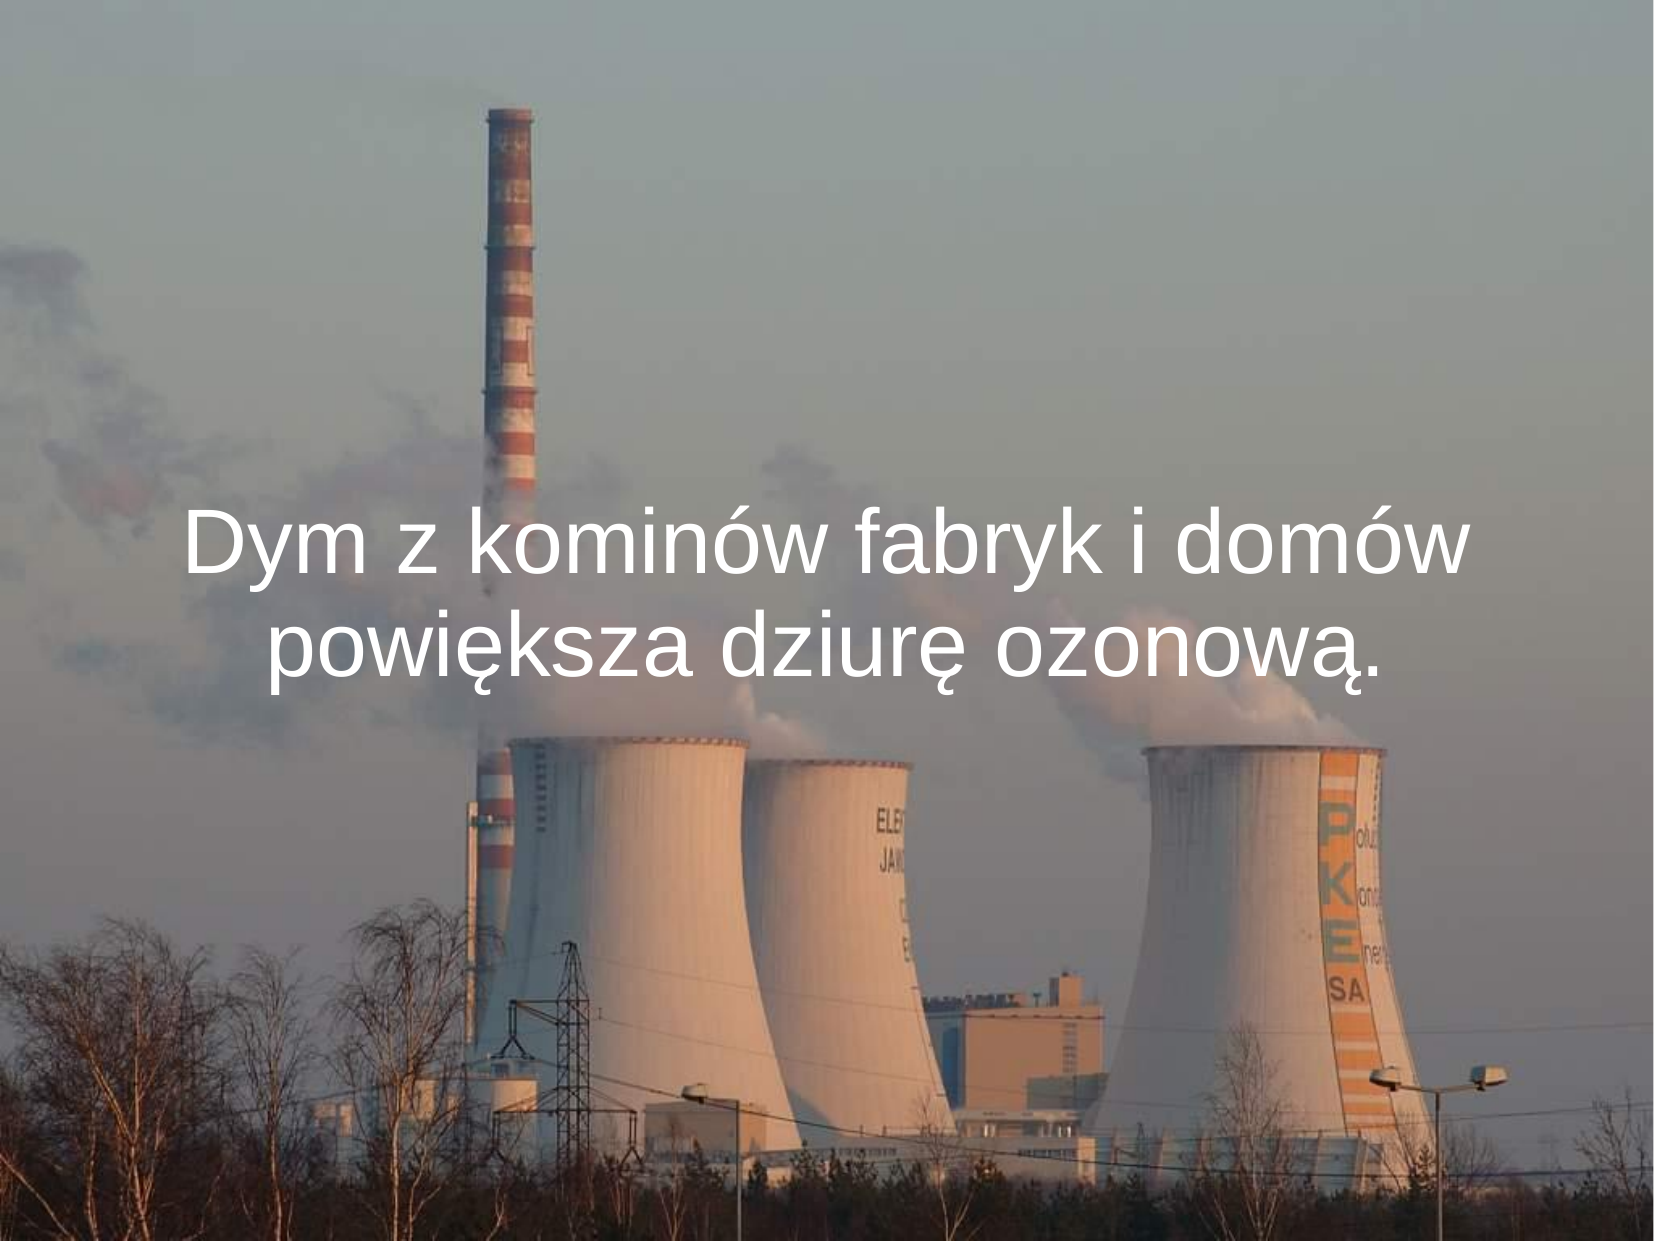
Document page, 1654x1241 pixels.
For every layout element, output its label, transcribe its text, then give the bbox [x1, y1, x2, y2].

title Dym z kominów fabryk i domów powiększa dziurę ozonową. [82, 489, 1571, 697]
picture [0, 0, 1654, 1241]
